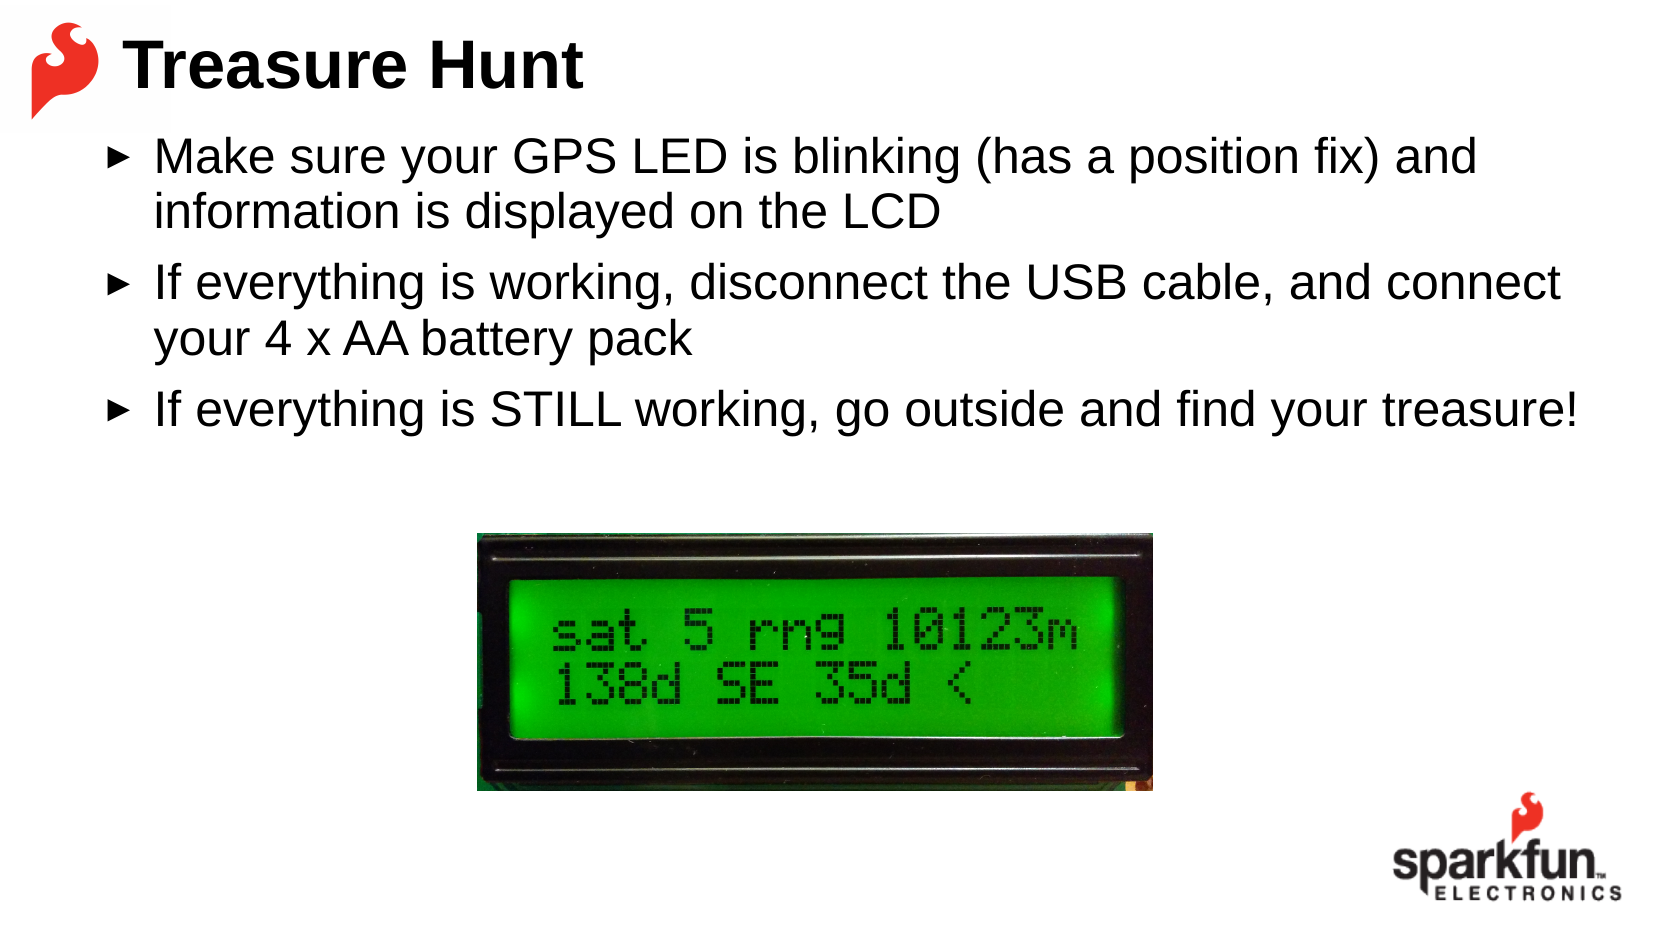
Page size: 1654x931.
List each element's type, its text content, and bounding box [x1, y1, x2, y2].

picture [477, 533, 1153, 791]
title Treasure Hunt [122, 26, 1546, 104]
list Make sure your GPS LED is blinking (has a position fix) and information is displayed on the LCD If everything is working, disconnect the USB cable, and connect your 4 x AA battery pack If everything is STILL working, go outside and find your treasure! [82, 127, 1596, 668]
picture [1363, 749, 1651, 926]
picture [0, 5, 171, 133]
